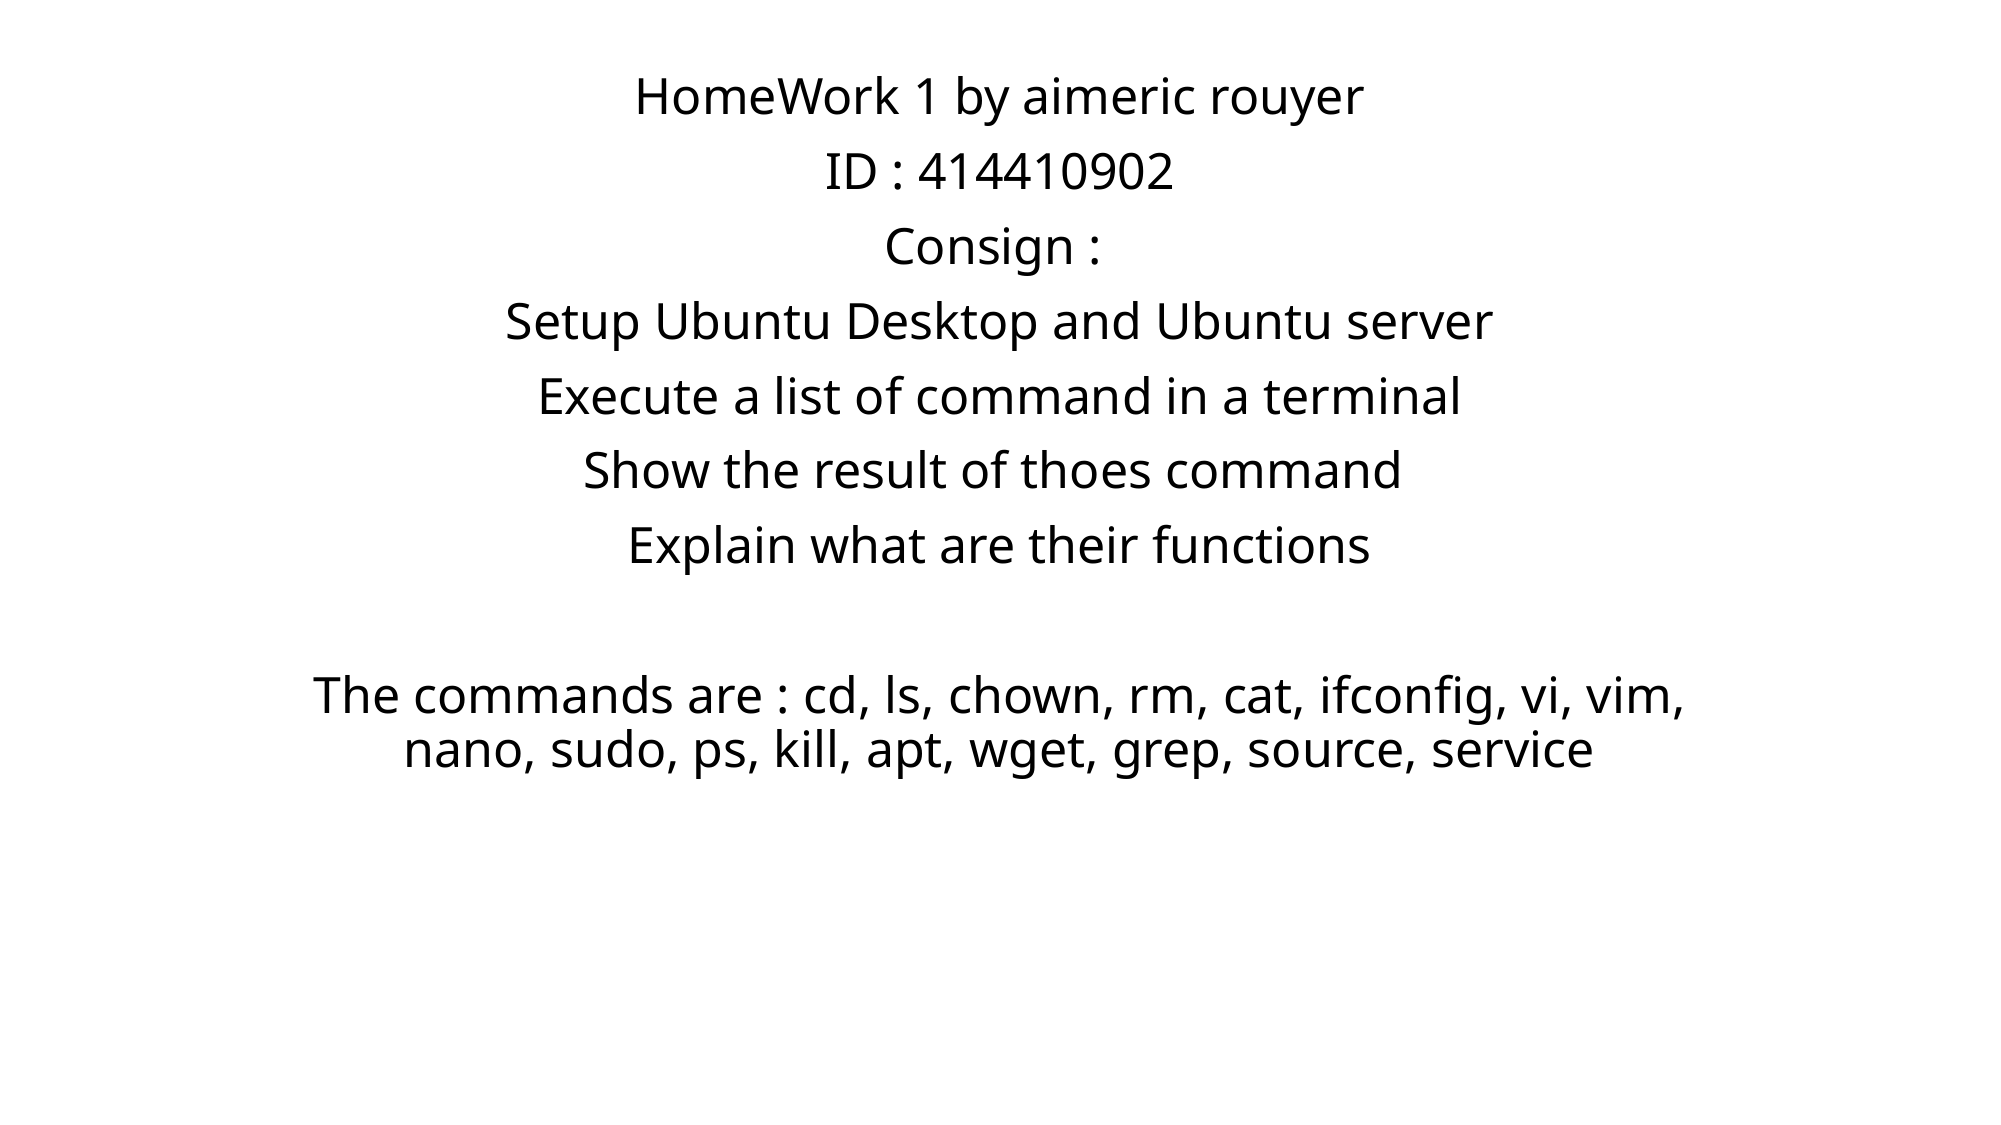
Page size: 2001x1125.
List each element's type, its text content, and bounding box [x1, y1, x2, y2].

subtitle HomeWork 1 by aimeric rouyer ID : 414410902 Consign : Setup Ubuntu Desktop and Ubuntu server Execute a list of command in a terminal Show the result of thoes command Explain what are their functions The commands are : cd, ls, chown, rm, cat, ifconfig, vi, vim, nano, sudo, ps, kill, apt, wget, grep, source, service [249, 64, 1750, 871]
